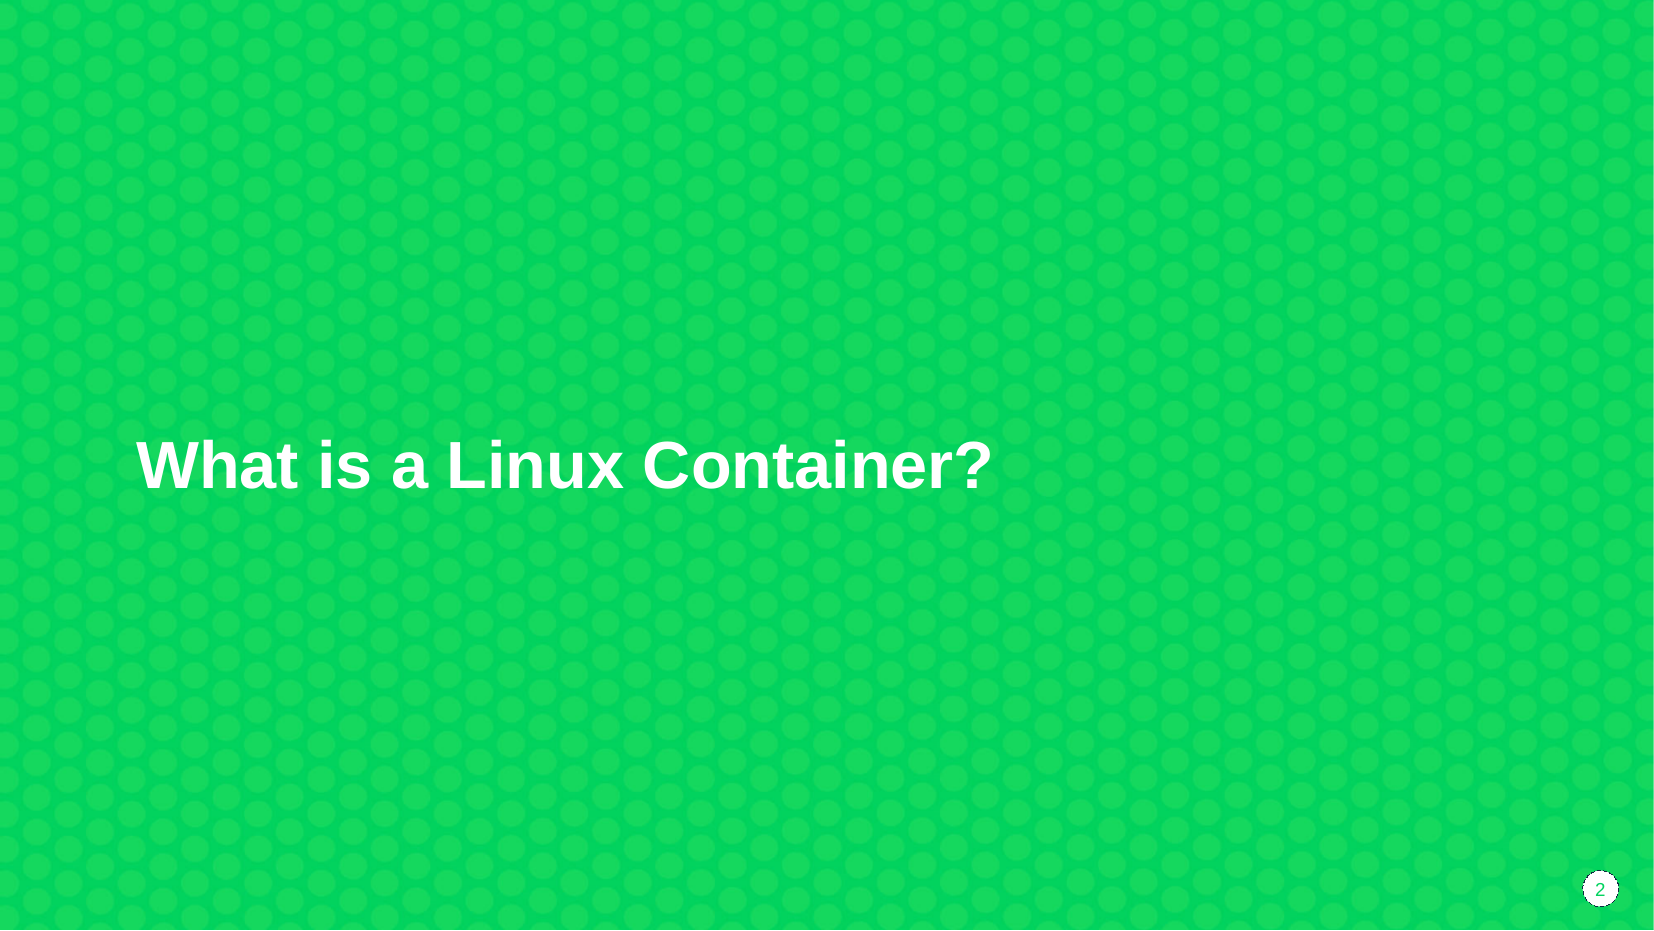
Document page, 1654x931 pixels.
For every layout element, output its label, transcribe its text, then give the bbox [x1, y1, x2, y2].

title What is a Linux Container? [121, 387, 1531, 543]
picture [0, 0, 1654, 930]
